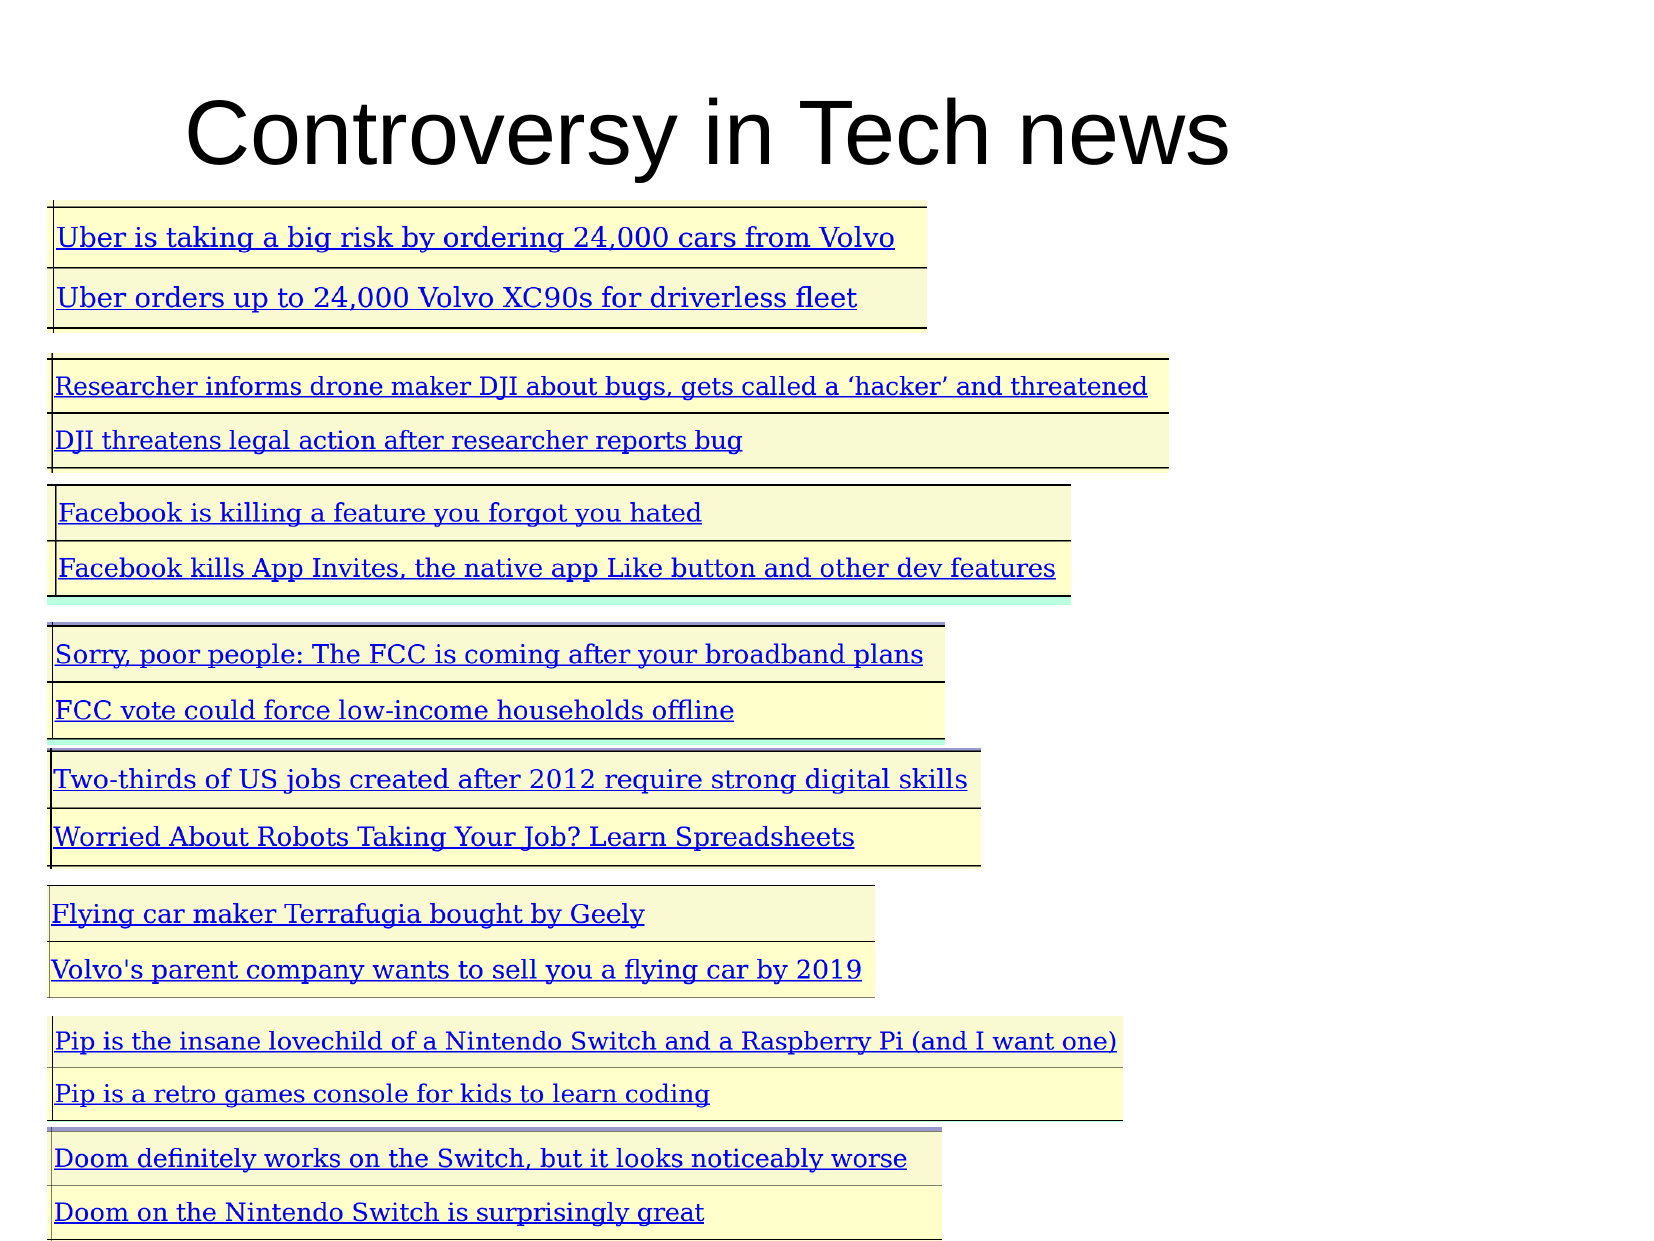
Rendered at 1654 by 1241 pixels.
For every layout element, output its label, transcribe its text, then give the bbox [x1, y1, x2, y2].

picture [47, 200, 927, 333]
subtitle [82, 290, 1571, 1010]
picture [47, 885, 875, 998]
picture [47, 353, 1169, 473]
picture [47, 748, 981, 869]
picture [47, 622, 945, 745]
title Controversy in Tech news [0, 29, 1453, 237]
picture [47, 1127, 942, 1241]
picture [47, 484, 1071, 605]
picture [47, 1016, 1123, 1123]
